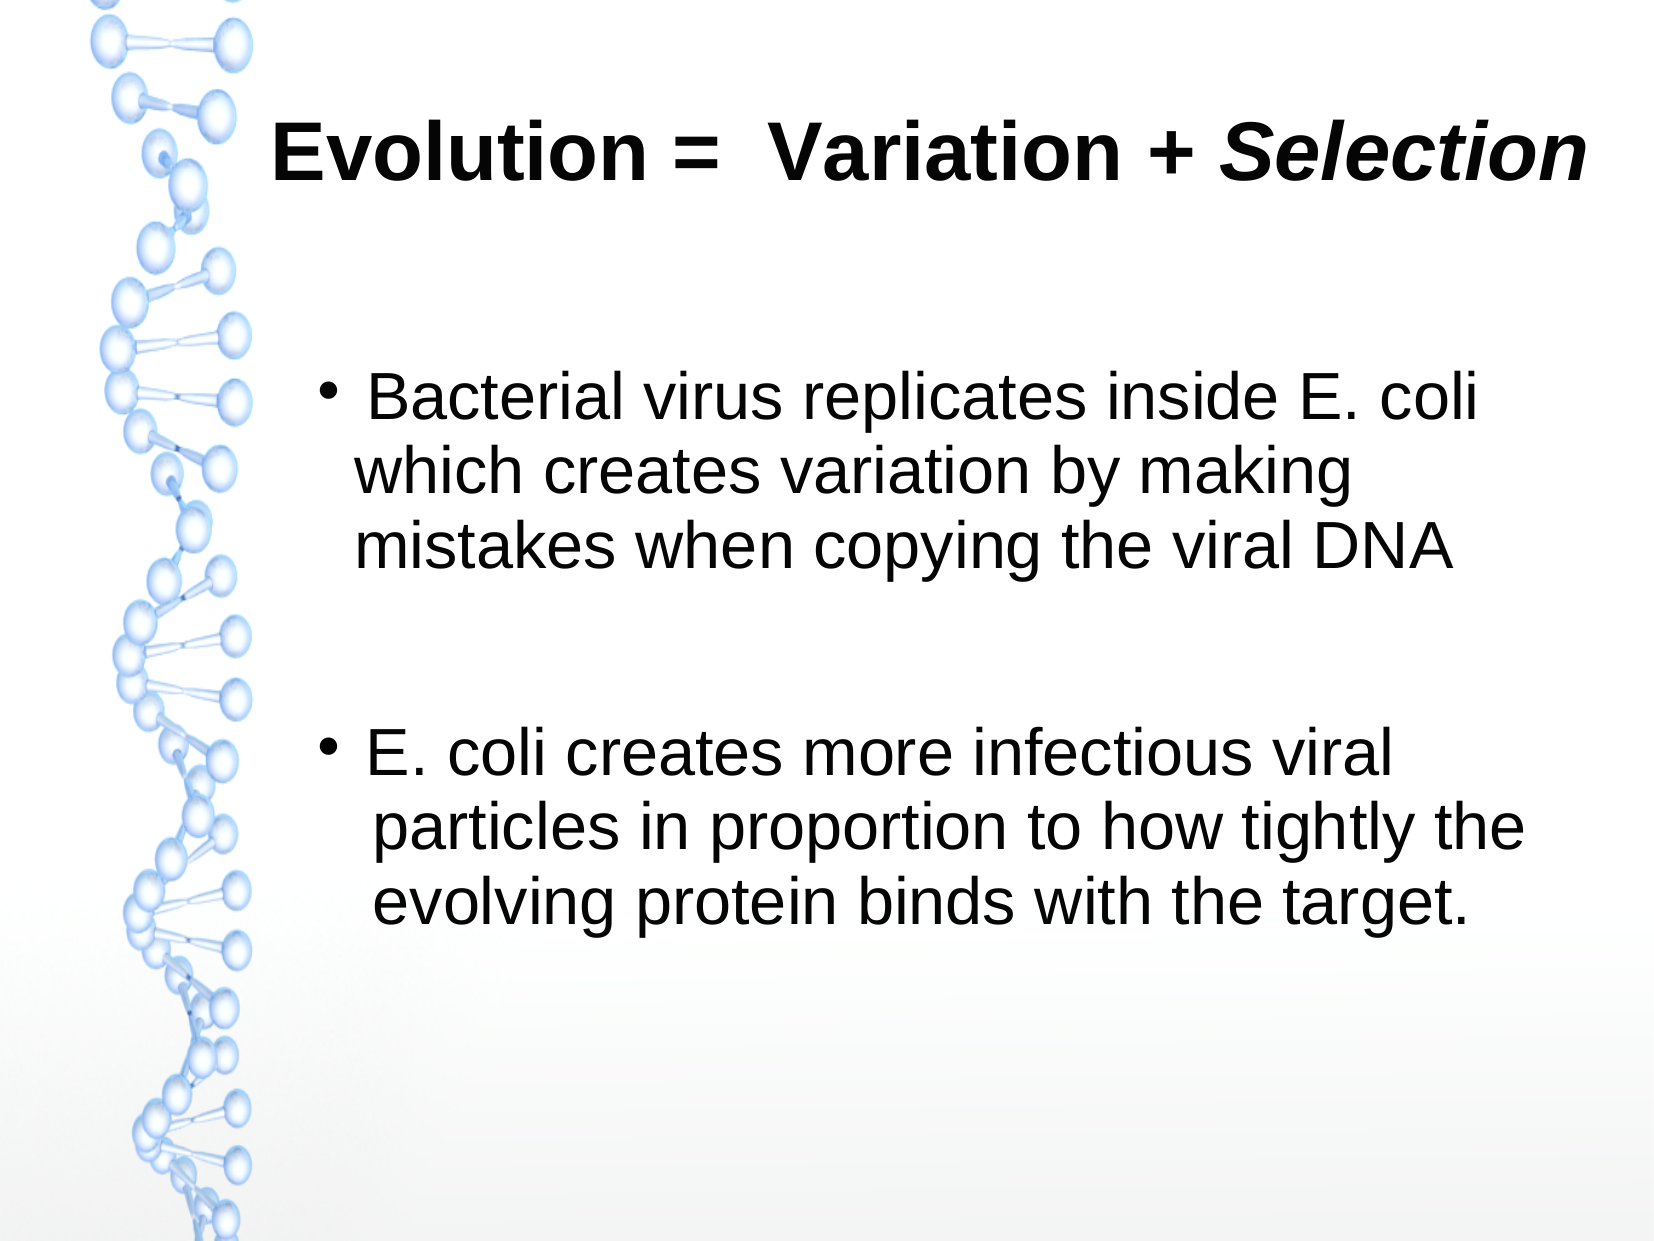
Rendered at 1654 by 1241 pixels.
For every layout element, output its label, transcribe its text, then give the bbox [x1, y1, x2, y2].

text_box Bacterial virus replicates inside E. coli which creates variation by making mistakes when copying the viral DNA E. coli creates more infectious viral particles in proportion to how tightly the evolving protein binds with the target. [299, 246, 1613, 1126]
picture [0, 0, 1654, 1241]
text_box Evolution = Variation + Selection [265, 47, 1595, 252]
